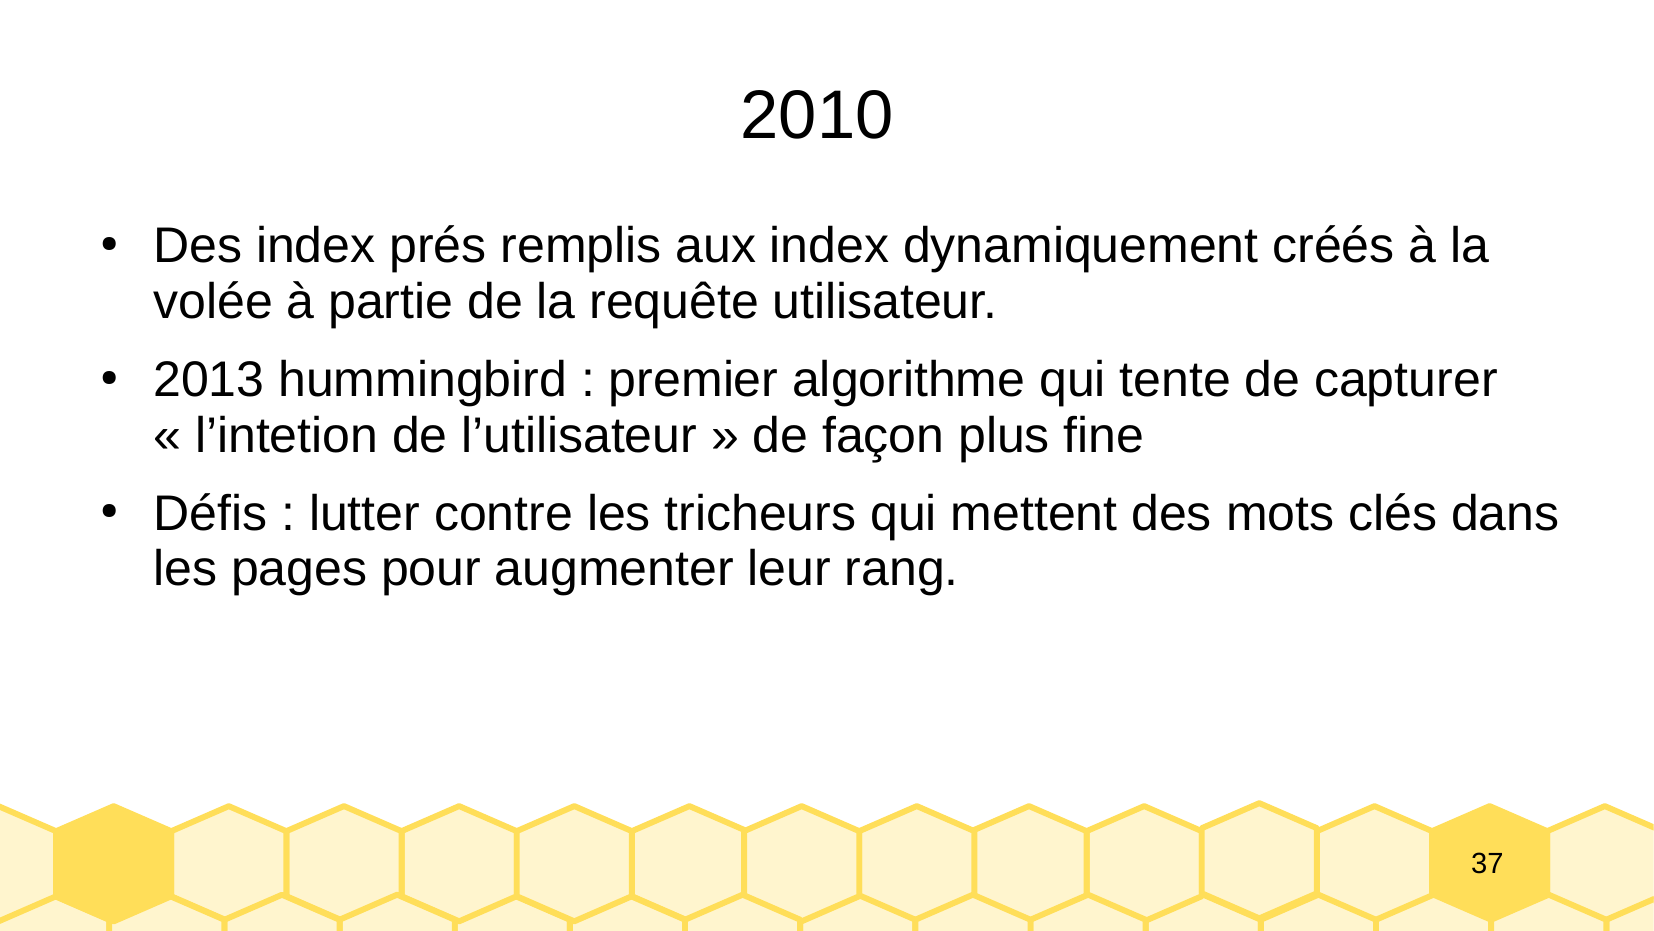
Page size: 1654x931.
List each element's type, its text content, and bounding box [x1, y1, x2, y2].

list Des index prés remplis aux index dynamiquement créés à la volée à partie de la requête utilisateur. 2013 hummingbird : premier algorithme qui tente de capturer « l’intetion de l’utilisateur » de façon plus fine Défis : lutter contre les tricheurs qui mettent des mots clés dans les pages pour augmenter leur rang. [82, 217, 1571, 758]
title 2010 [82, 37, 1571, 193]
